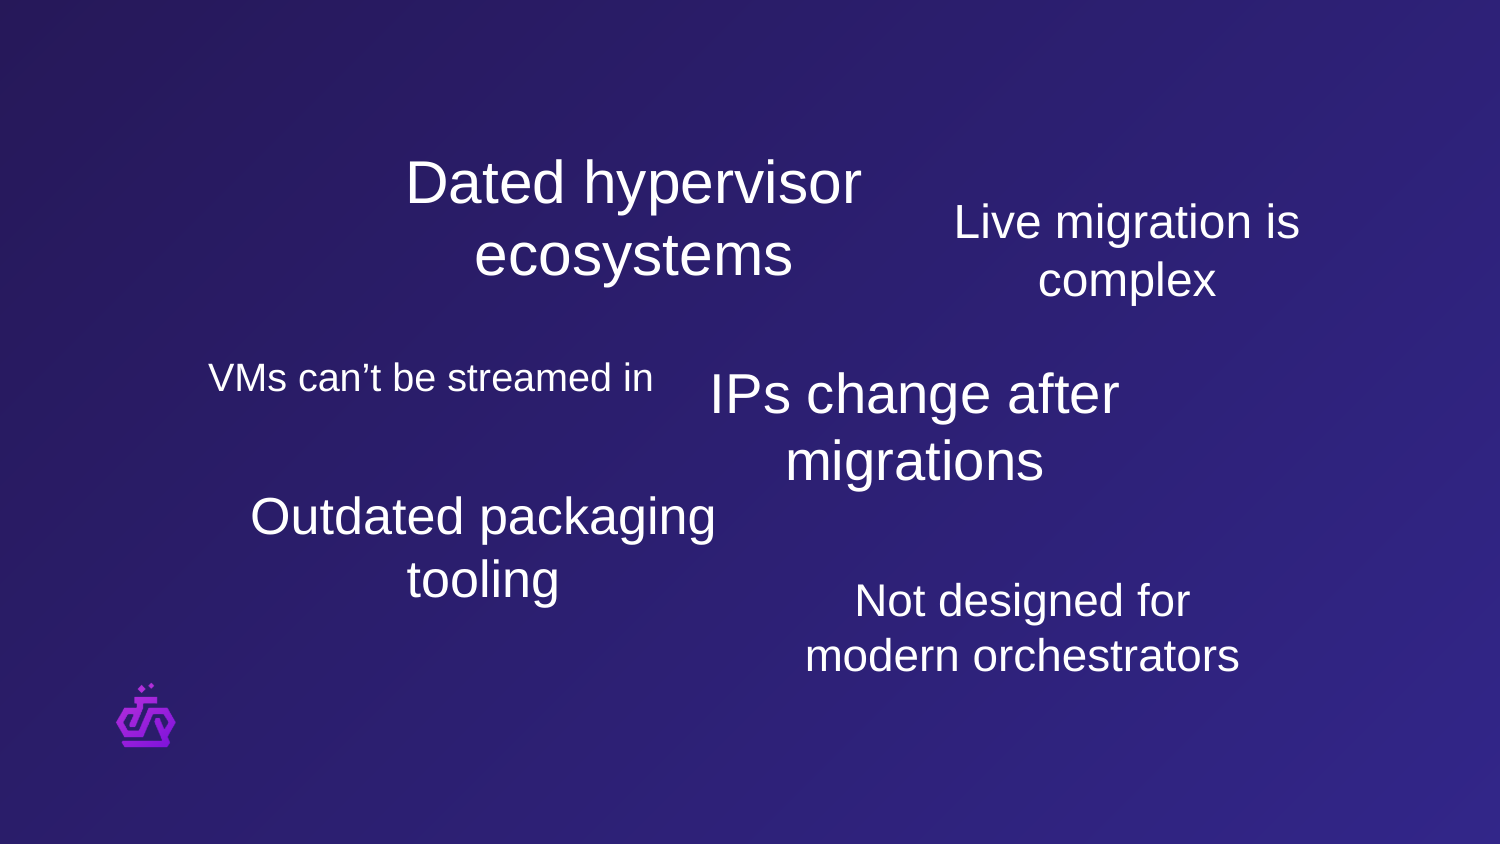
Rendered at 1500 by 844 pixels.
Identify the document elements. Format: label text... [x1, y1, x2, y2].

text_box VMs can’t be streamed in [179, 281, 683, 471]
text_box Outdated packaging tooling [232, 451, 735, 640]
text_box IPs change after migrations [663, 330, 1167, 519]
text_box Dated hypervisor ecosystems [382, 120, 886, 310]
picture [96, 661, 188, 773]
text_box Live migration is complex [875, 153, 1379, 343]
text_box Not designed for modern orchestrators [771, 531, 1275, 721]
